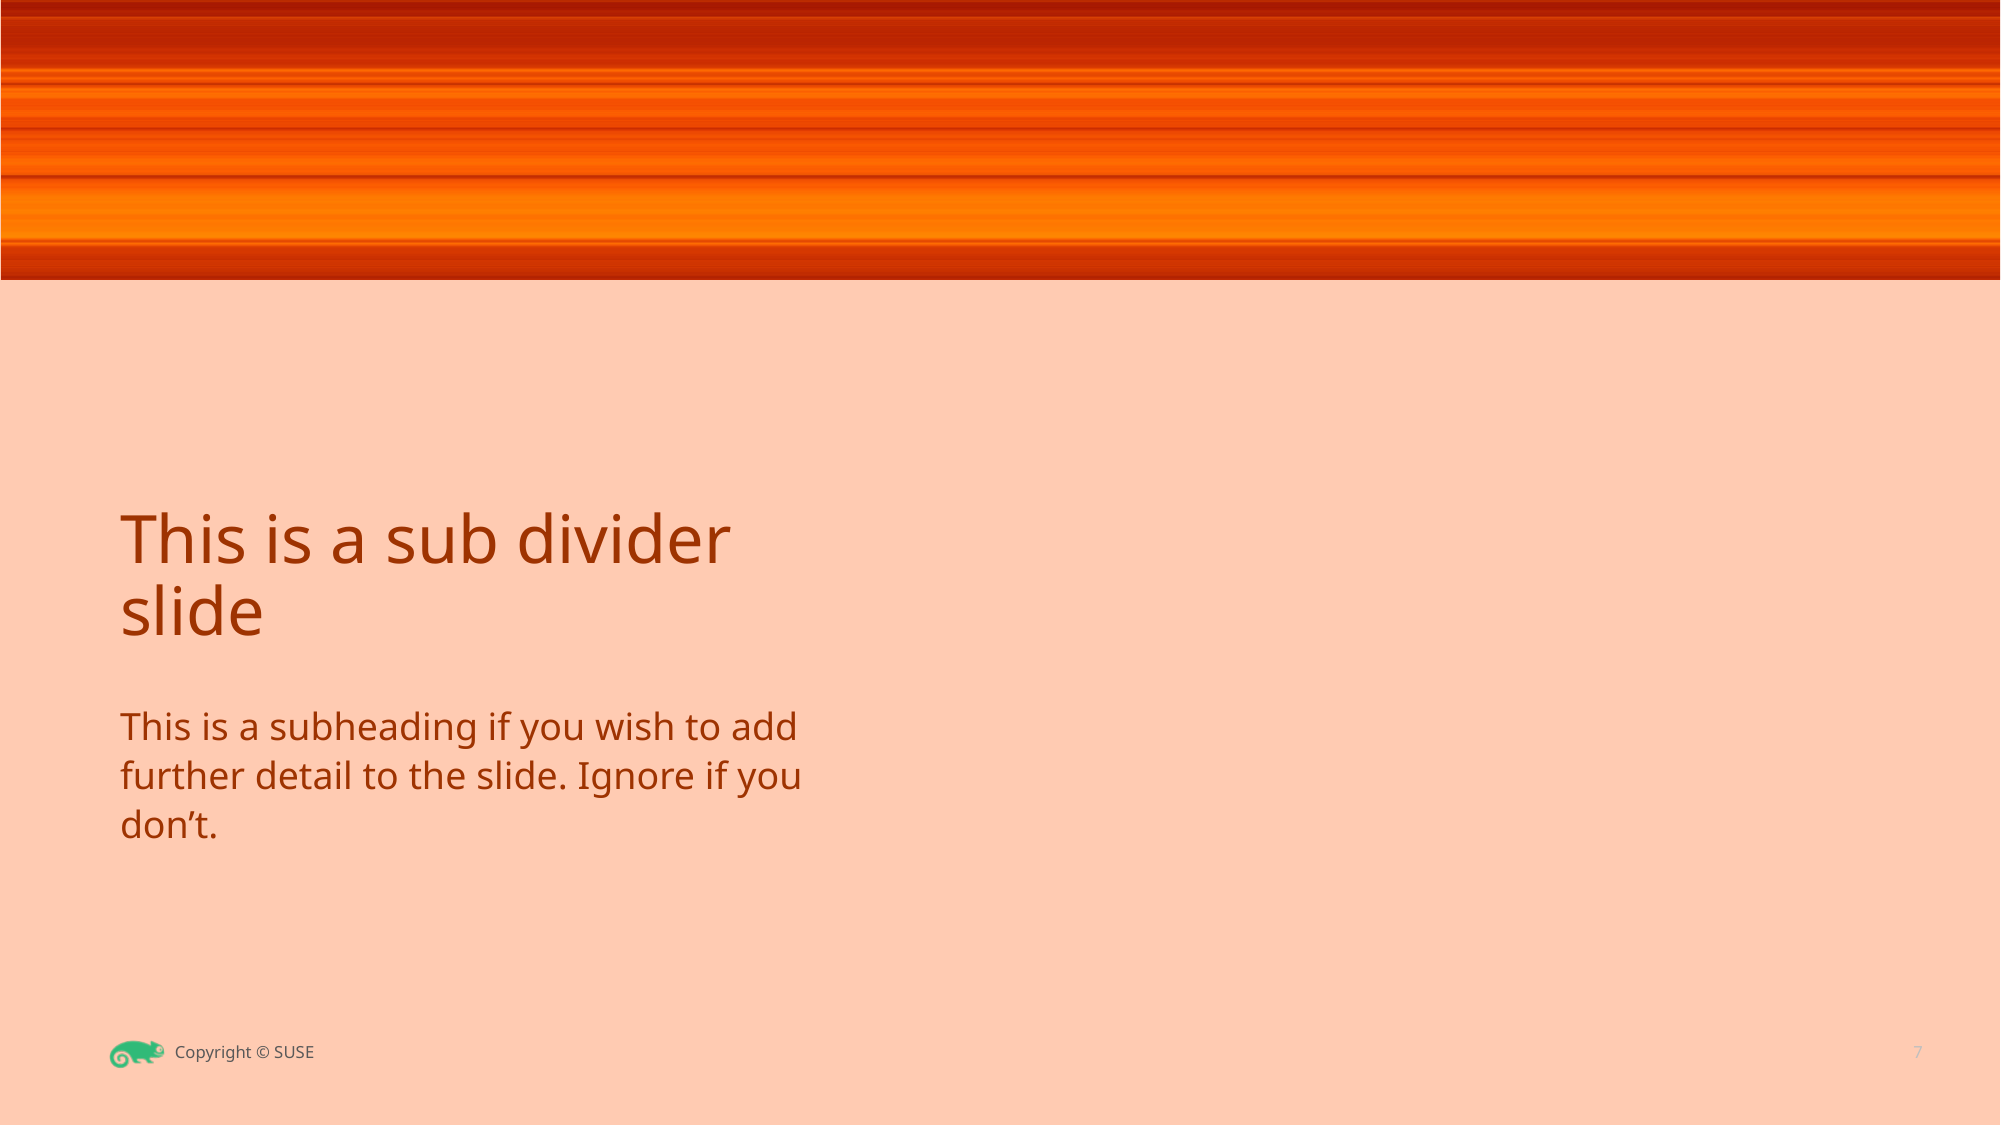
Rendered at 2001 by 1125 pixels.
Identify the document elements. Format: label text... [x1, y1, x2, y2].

list This is a subheading if you wish to add further detail to the slide. Ignore if you don’t. [120, 697, 891, 797]
picture [1, 0, 2001, 280]
slide_number <number> [1875, 1042, 1923, 1063]
list This is a sub divider slide [120, 429, 891, 650]
picture [99, 1031, 175, 1074]
